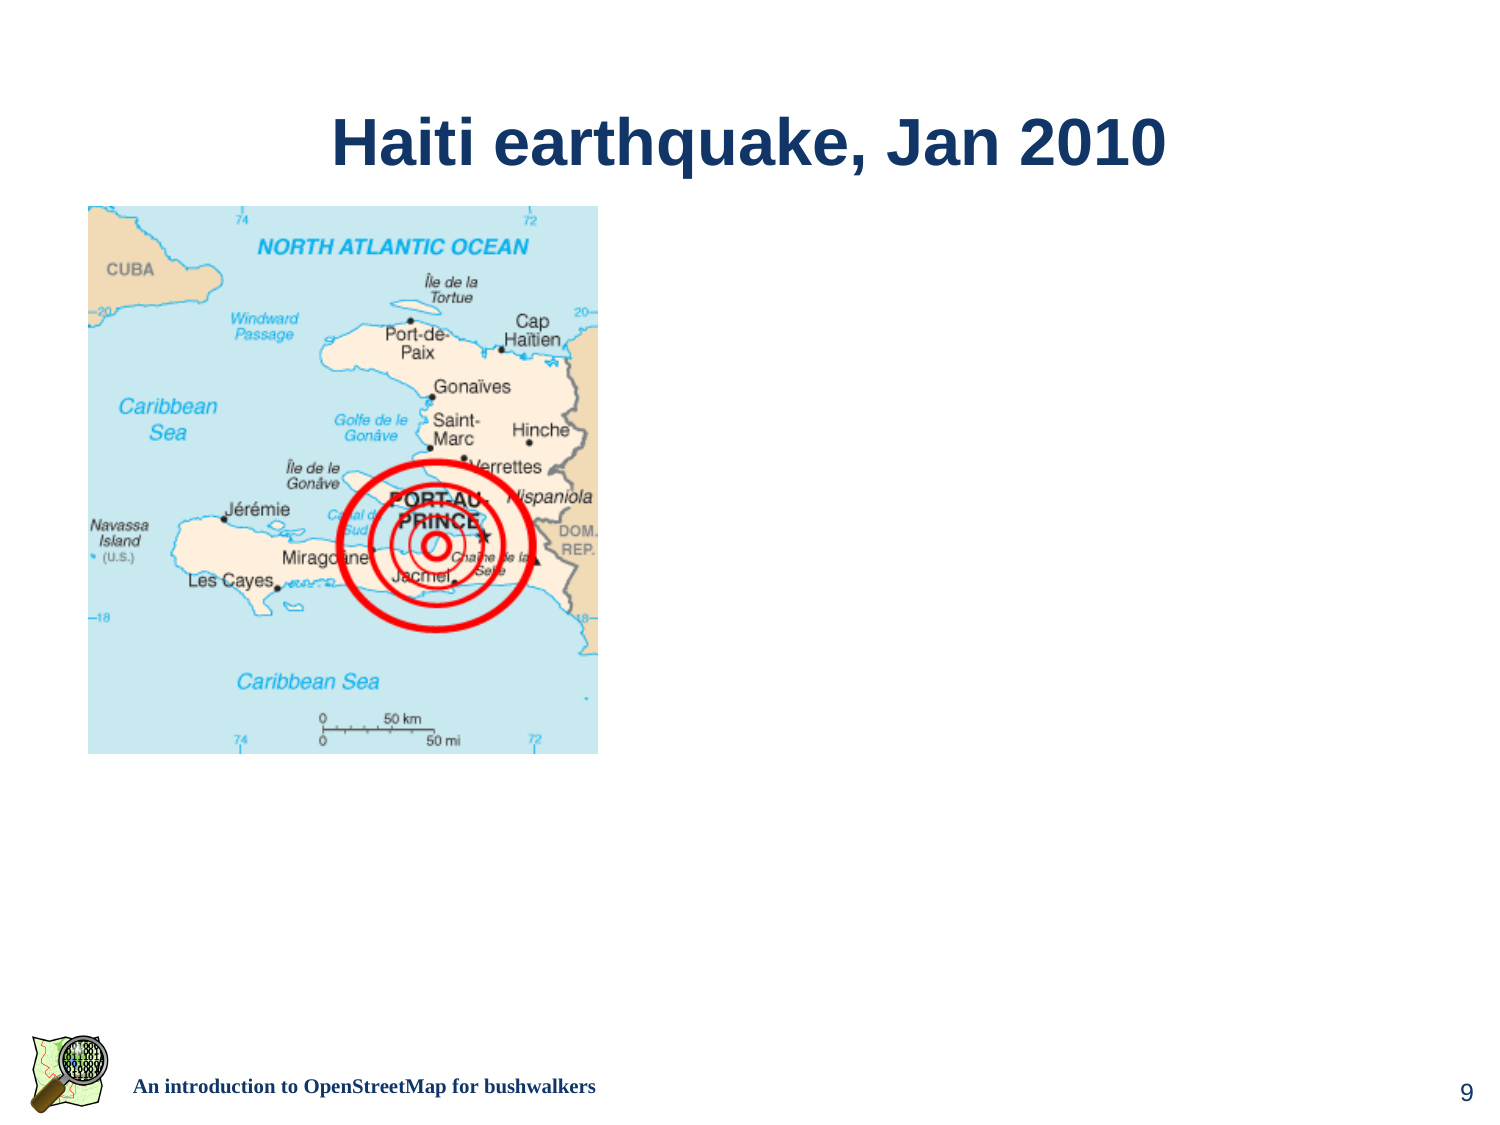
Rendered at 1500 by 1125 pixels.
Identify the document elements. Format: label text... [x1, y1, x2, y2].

picture [88, 206, 598, 754]
picture [29, 1033, 110, 1114]
title Haiti earthquake, Jan 2010 [74, 44, 1425, 233]
